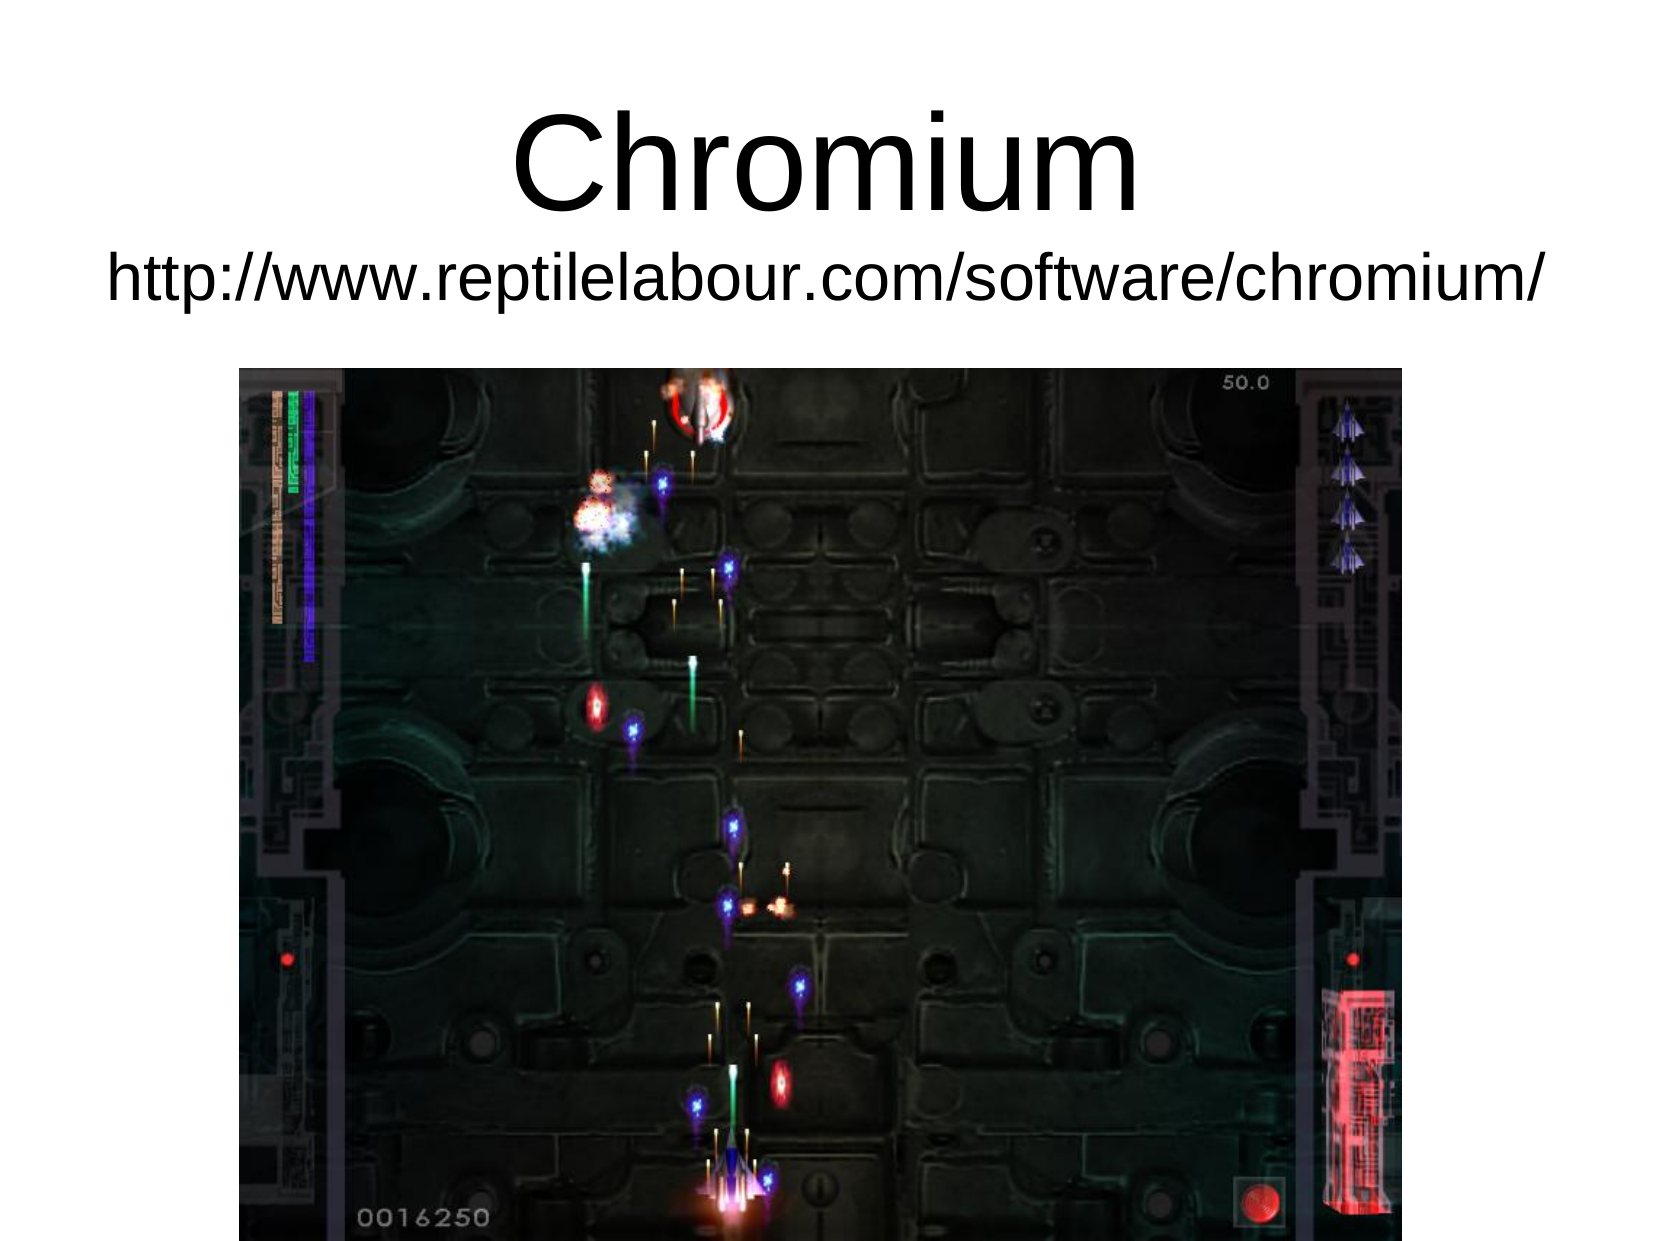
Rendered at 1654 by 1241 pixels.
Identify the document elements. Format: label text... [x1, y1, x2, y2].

title Chromium http://www.reptilelabour.com/software/chromium/ [82, 86, 1571, 315]
picture [239, 368, 1402, 1241]
